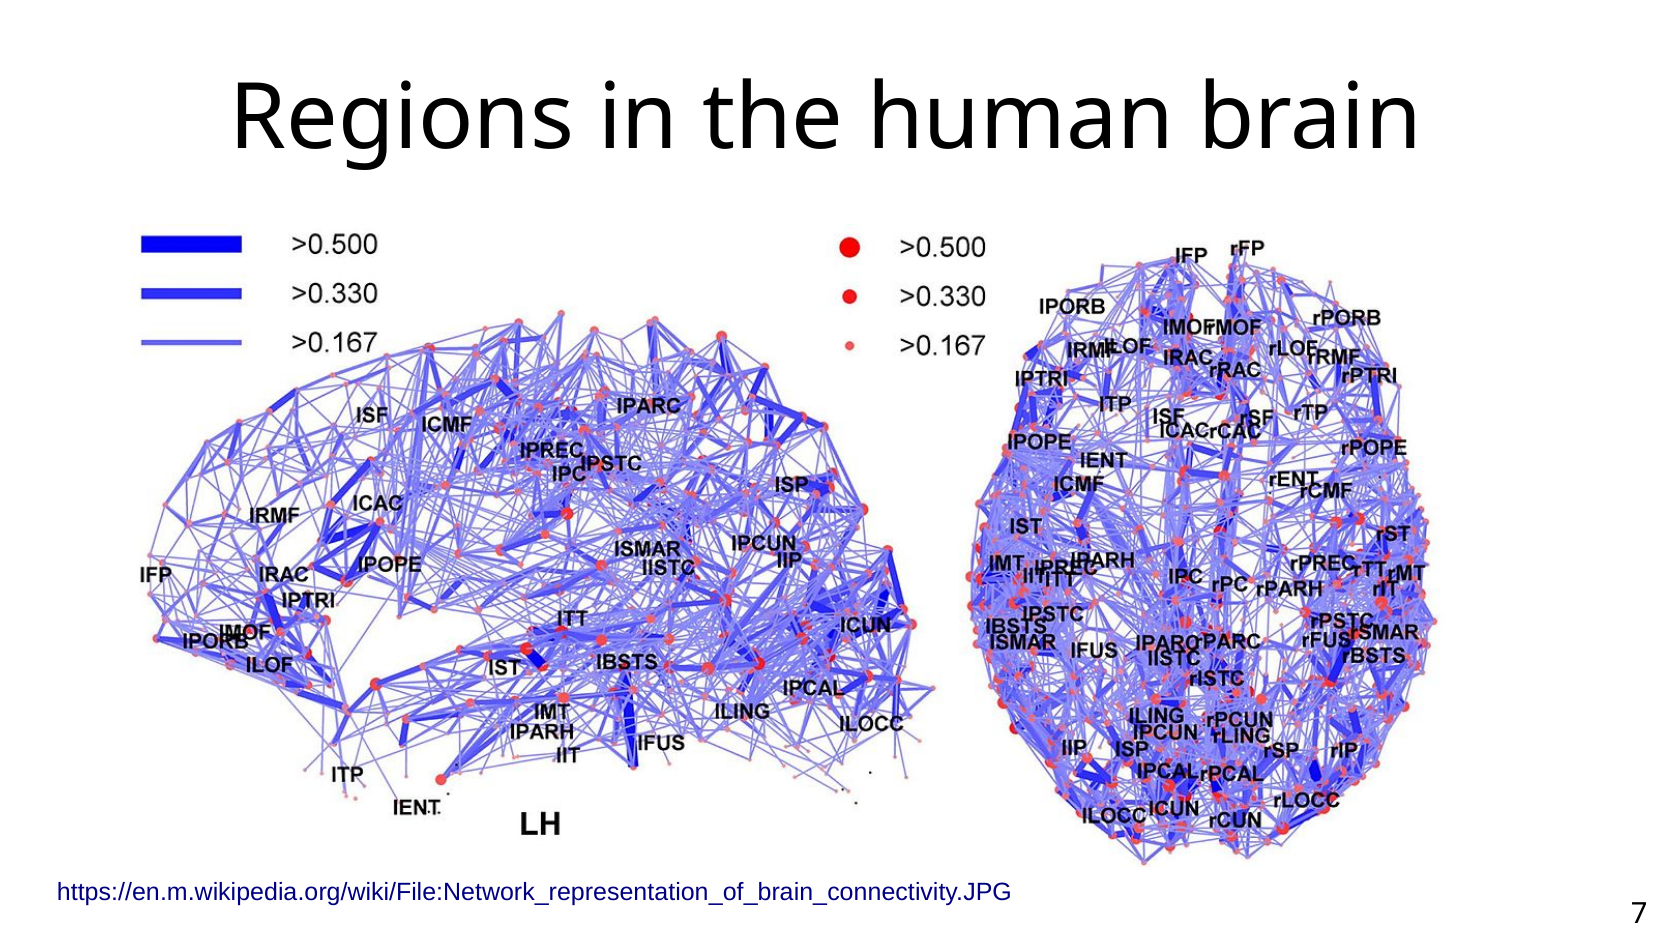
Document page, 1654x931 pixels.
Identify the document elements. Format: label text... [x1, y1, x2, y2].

text_box https://en.m.wikipedia.org/wiki/File:Network_representation_of_brain_connectivity.JPG [42, 870, 1501, 921]
picture [131, 224, 1456, 868]
title Regions in the human brain [82, 1, 1571, 226]
